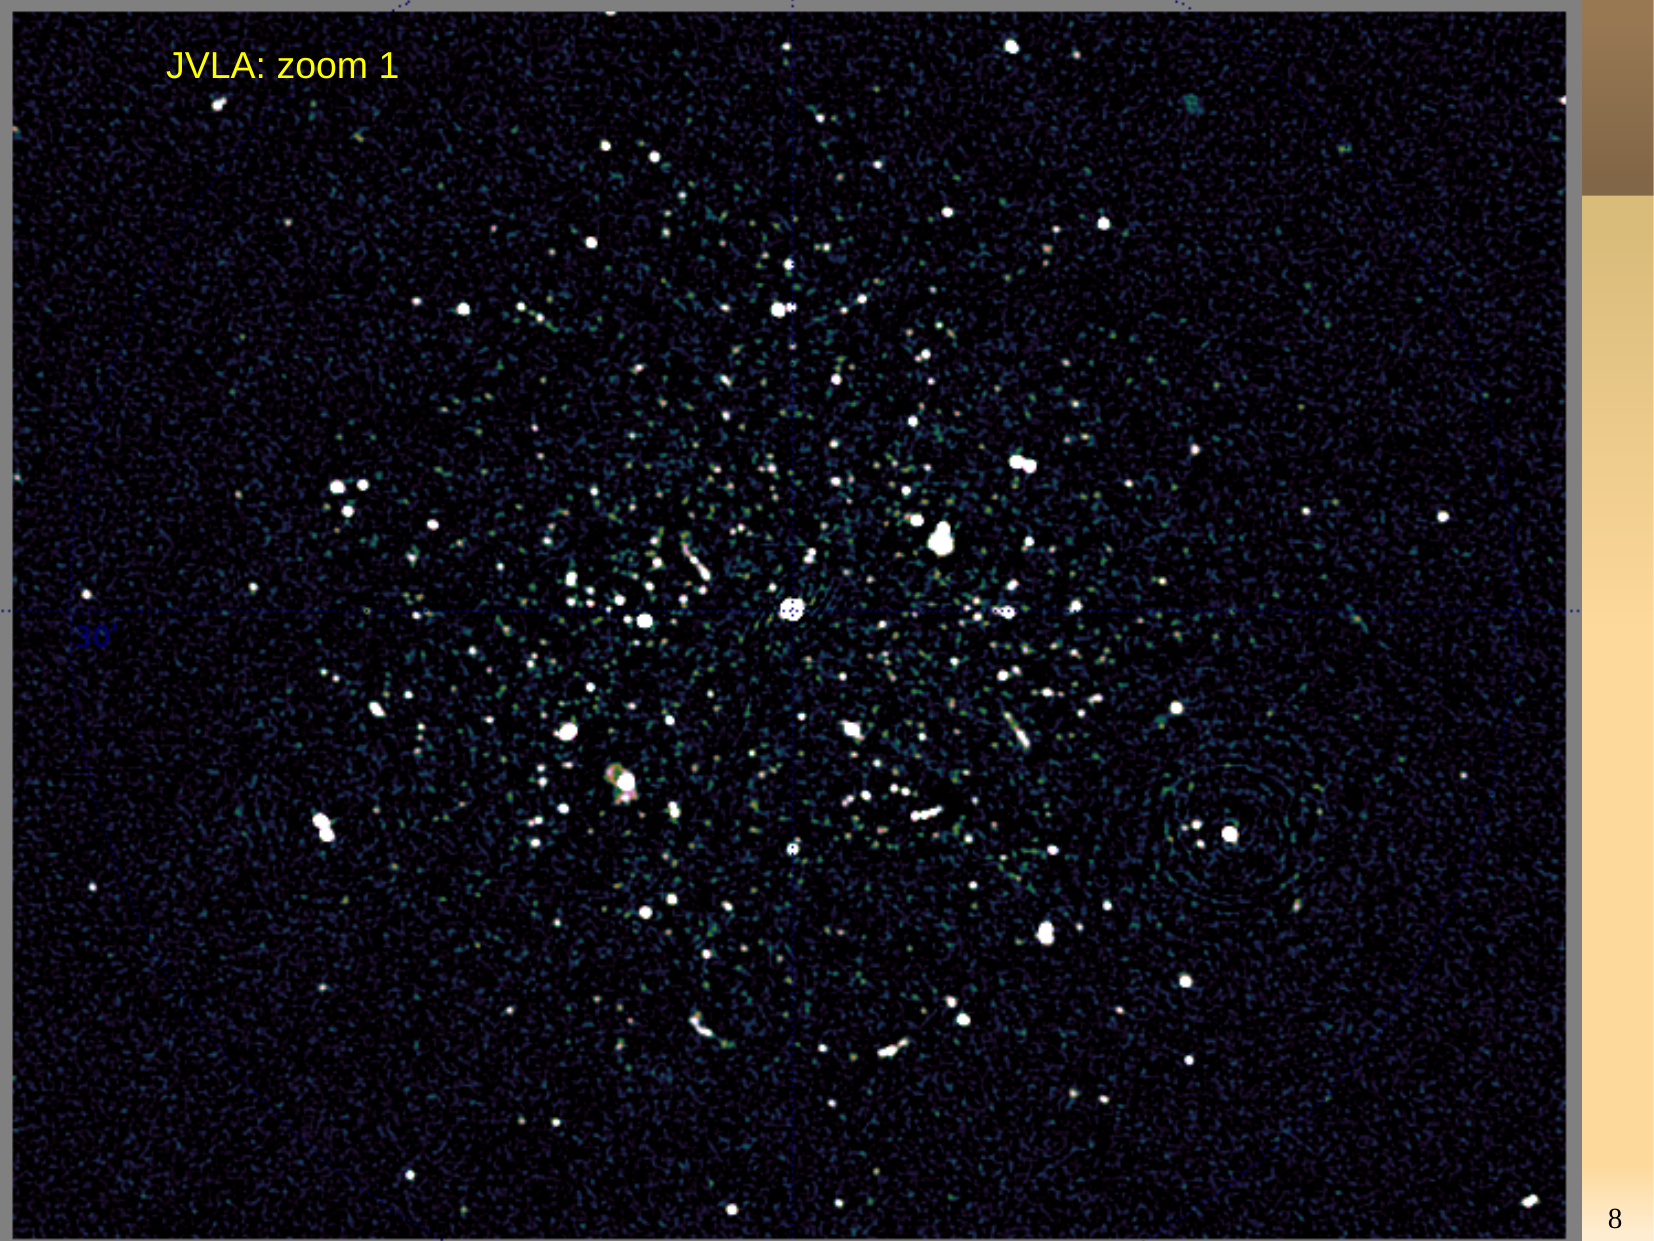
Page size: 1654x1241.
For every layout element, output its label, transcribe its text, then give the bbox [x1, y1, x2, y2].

picture [0, 0, 1654, 1241]
text_box JVLA: zoom 1 [151, 36, 857, 94]
